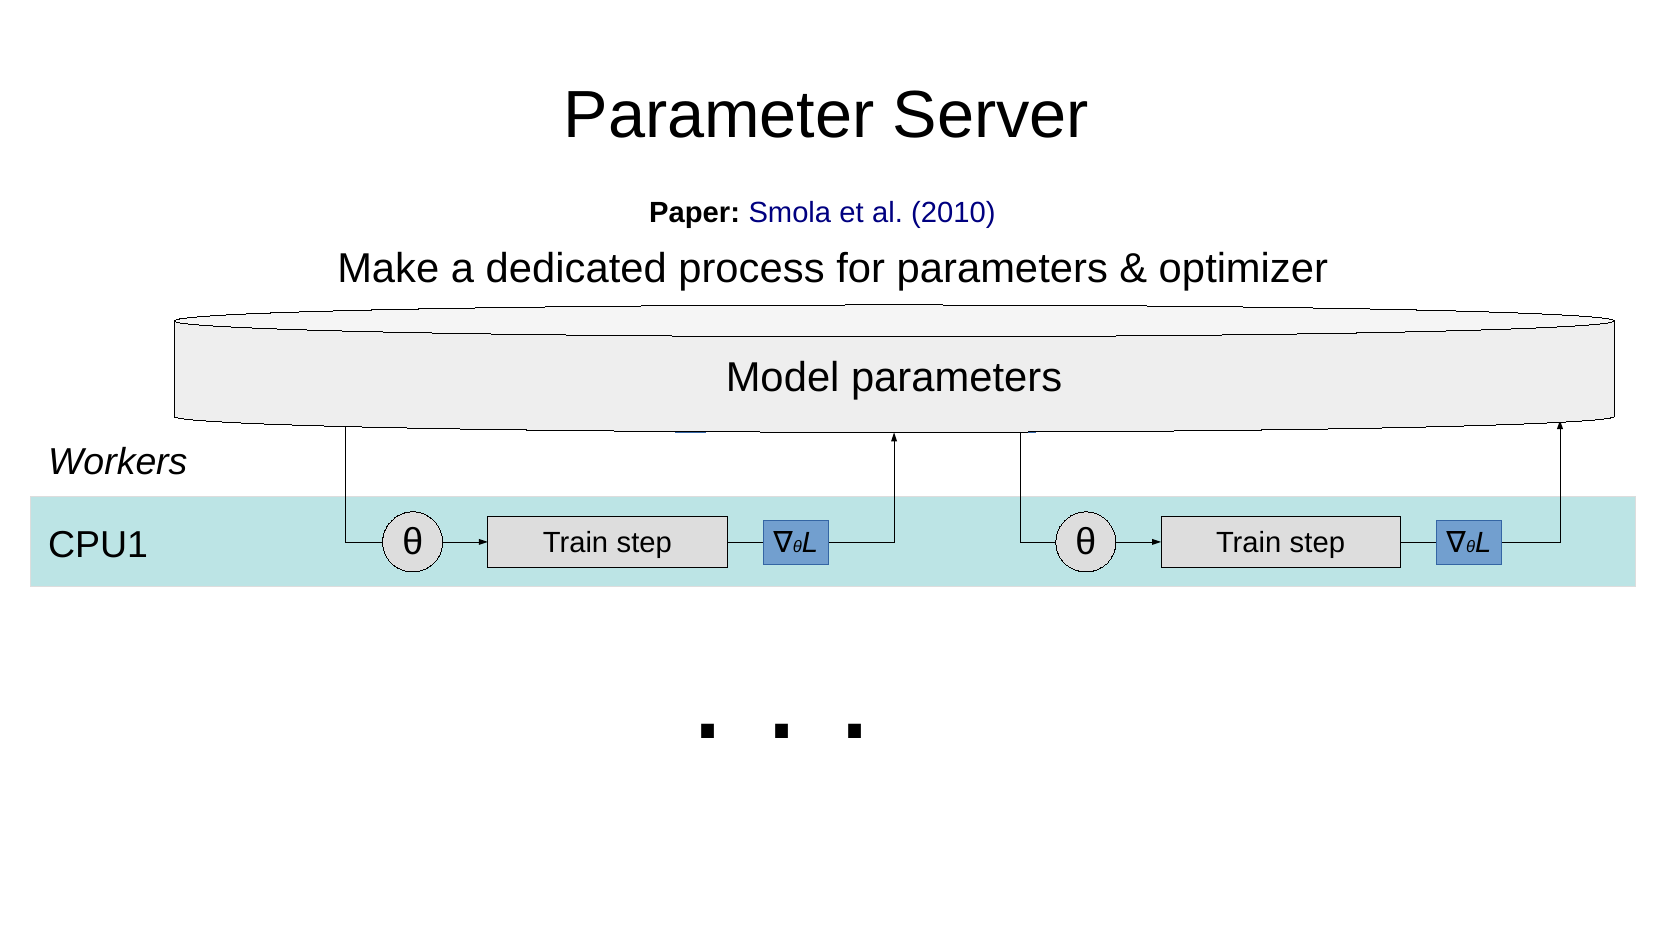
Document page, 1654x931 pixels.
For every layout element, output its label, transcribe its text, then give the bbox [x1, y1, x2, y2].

text_box [346, 496, 894, 542]
text_box θ [1055, 511, 1116, 572]
text_box Train step [1161, 516, 1401, 568]
text_box CPU1 [33, 516, 226, 574]
text_box ∇θL [1436, 520, 1502, 565]
text_box ∇θL [763, 520, 829, 565]
text_box Train step [487, 516, 728, 568]
text_box . . . [271, 609, 1293, 774]
text_box Workers [33, 433, 226, 491]
text_box [30, 496, 1636, 587]
title Parameter Server [82, 37, 1571, 193]
text_box Make a dedicated process for parameters & optimizer [125, 237, 1541, 346]
text_box θ [382, 511, 443, 572]
text_box Model parameters [174, 321, 1615, 433]
text_box [1021, 496, 1560, 542]
subtitle Paper: Smola et al. (2010) [481, 163, 1164, 237]
